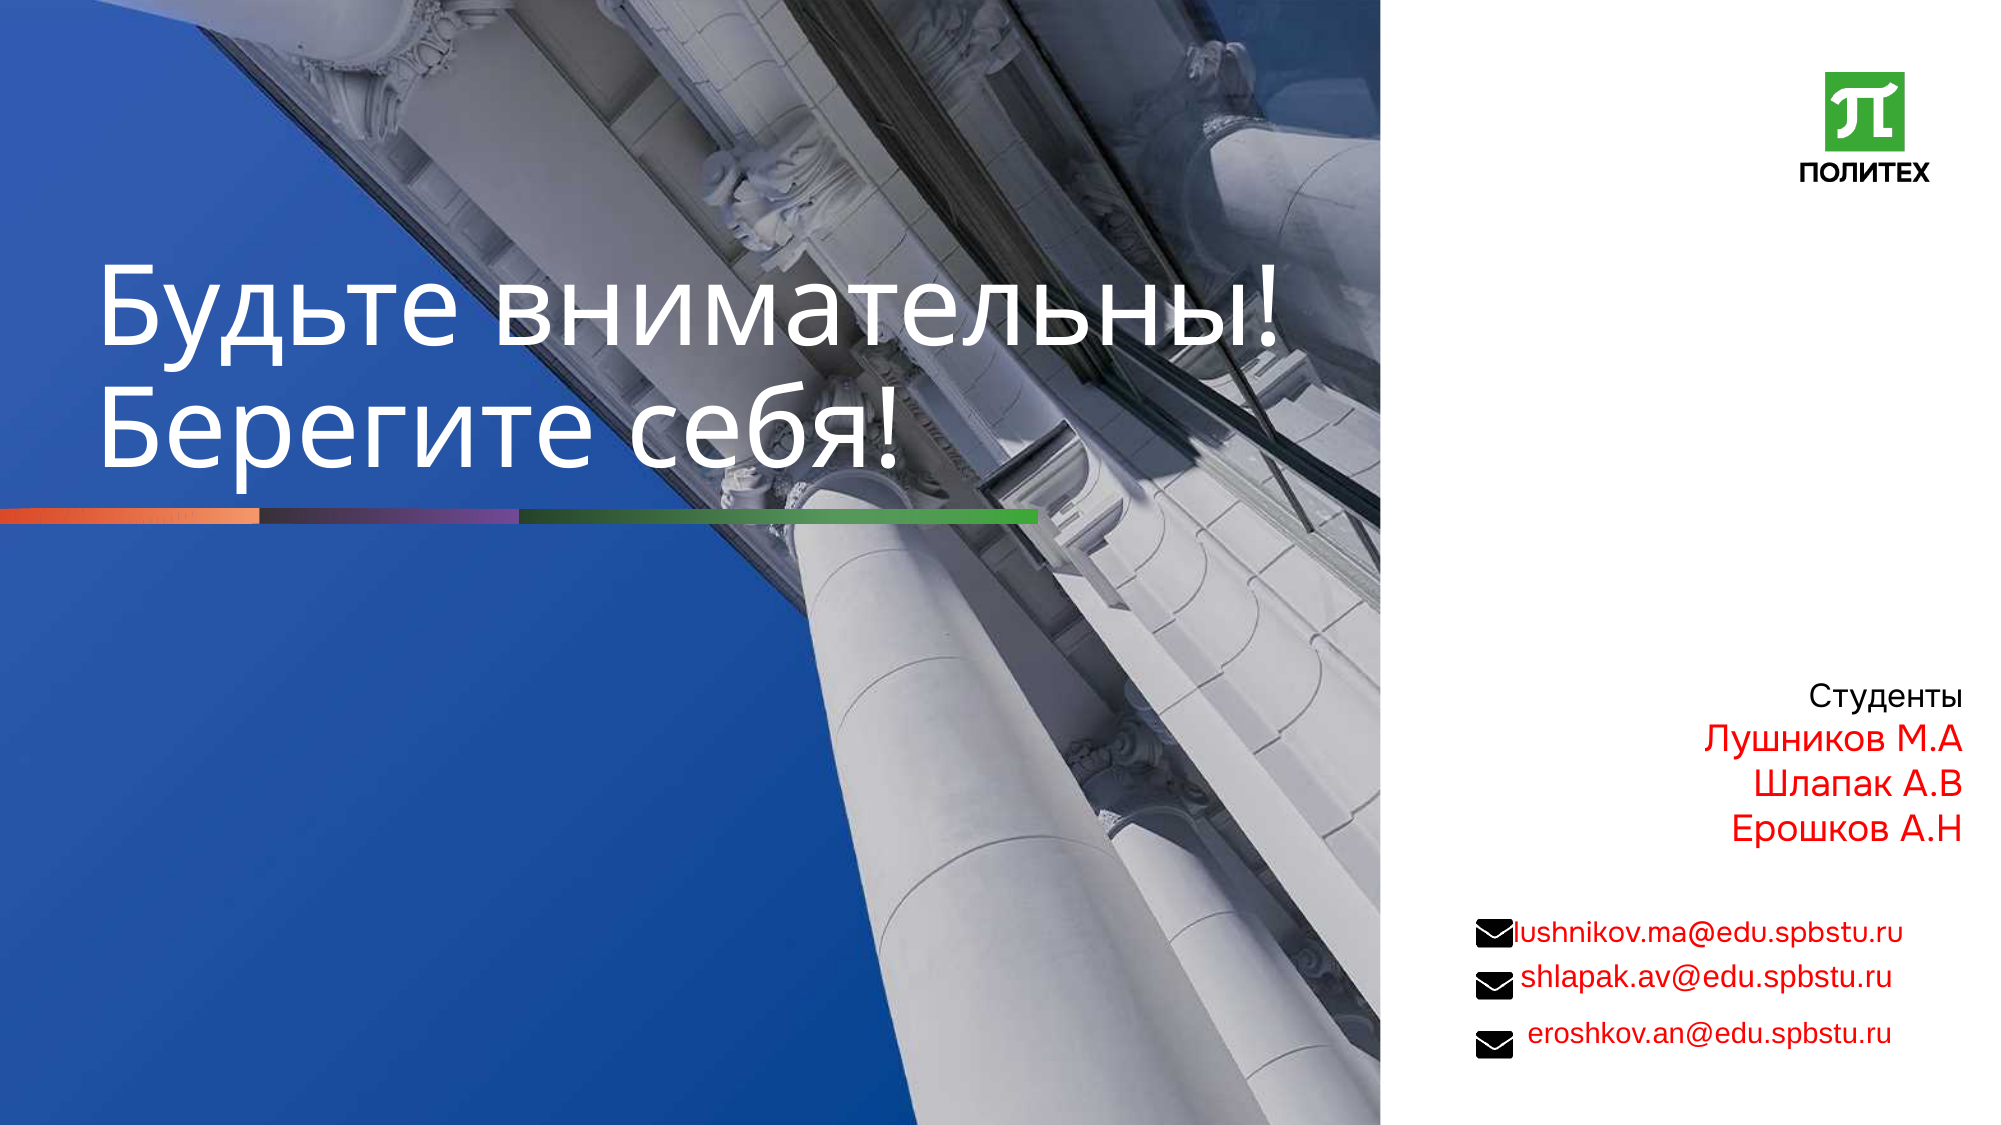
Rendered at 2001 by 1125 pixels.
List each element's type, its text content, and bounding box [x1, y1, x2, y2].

text_box shlapak.av@edu.spbstu.ru [1505, 951, 2000, 1051]
text_box eroshkov.an@edu.spbstu.ru [1512, 1009, 1927, 1067]
text_box Студенты Лушников М.А Шлапак А.В Ерошков А.Н [972, 666, 1979, 857]
picture [1476, 1026, 1512, 1063]
title Будьте внимательны! Берегите себя! [79, 241, 1507, 522]
picture [1476, 967, 1505, 1004]
text_box lushnikov.ma@edu.spbstu.ru [1418, 905, 1920, 994]
picture [0, 522, 1381, 1125]
picture [1476, 914, 1513, 952]
picture [0, 0, 1381, 508]
picture [1800, 72, 1930, 182]
